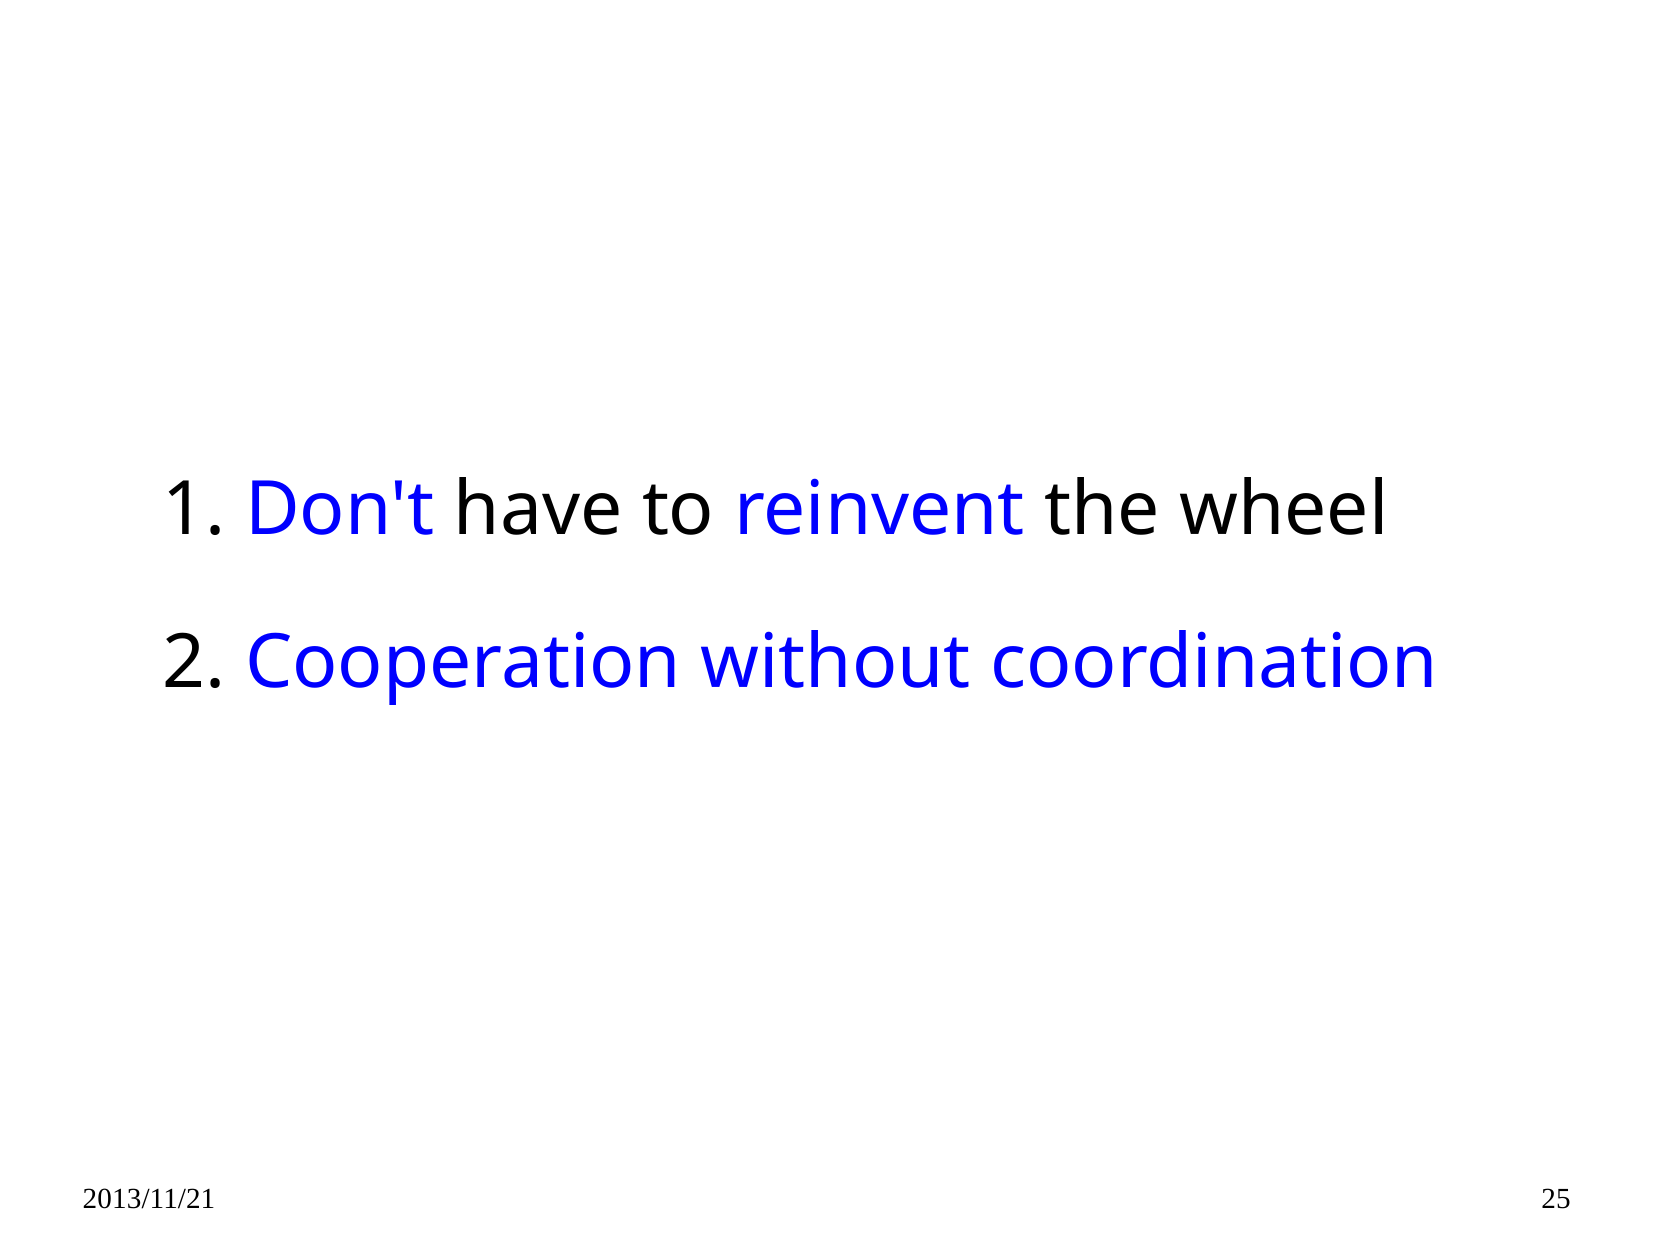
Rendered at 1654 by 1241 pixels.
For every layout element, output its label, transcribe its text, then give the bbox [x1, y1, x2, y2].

text_box 1. Don't have to reinvent the wheel 2. Cooperation without coordination [147, 395, 1506, 631]
